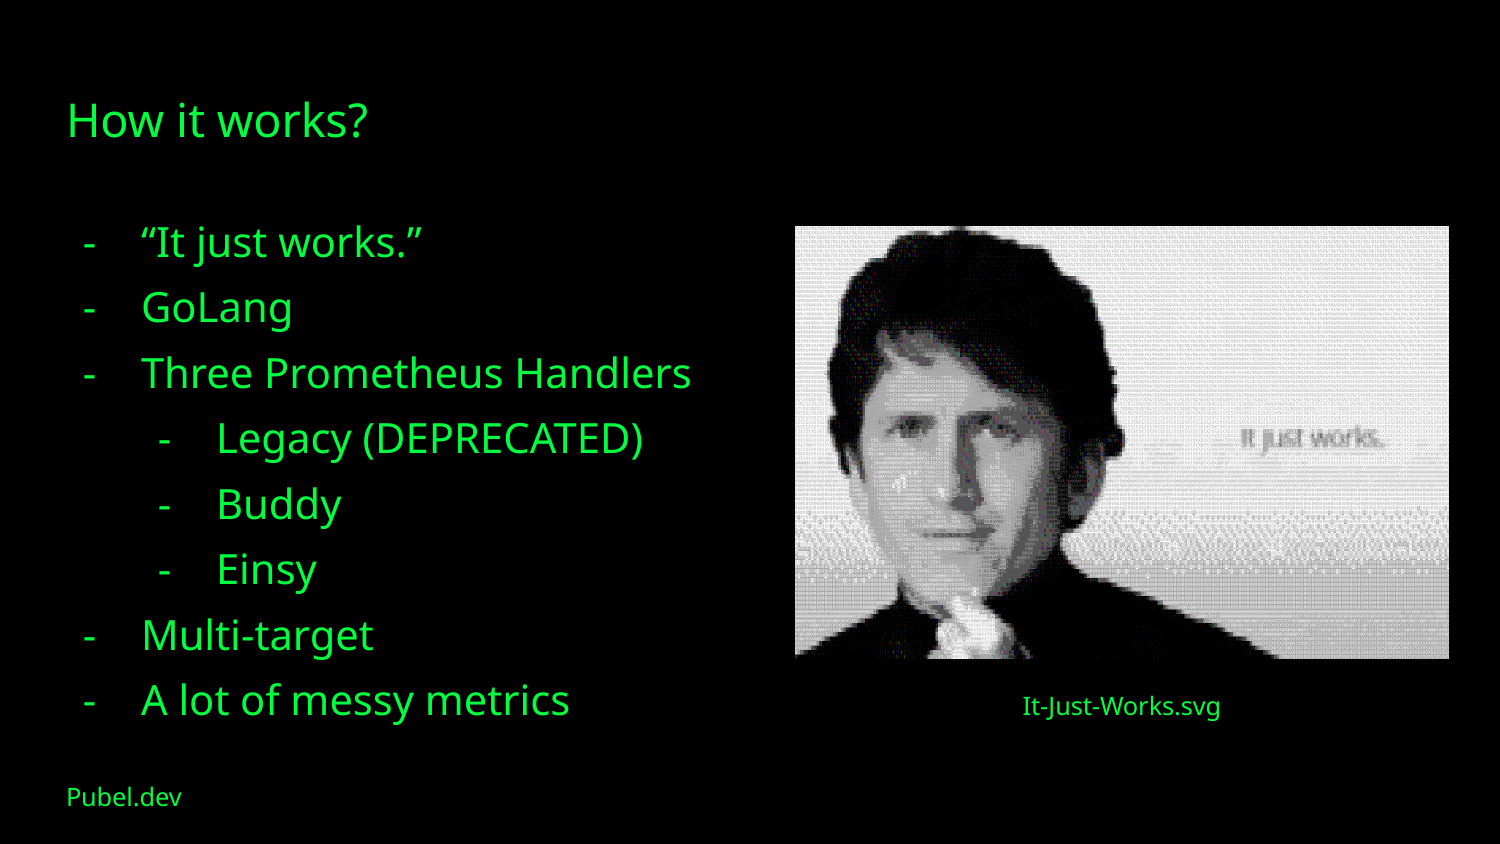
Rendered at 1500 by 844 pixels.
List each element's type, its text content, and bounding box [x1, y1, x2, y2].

list “It just works.” GoLang Three Prometheus Handlers Legacy (DEPRECATED) Buddy Einsy Multi-target A lot of messy metrics [51, 189, 708, 750]
picture [795, 226, 1449, 659]
slide_number It-Just-Works.svg [968, 673, 1276, 739]
slide_number Pubel.dev [51, 764, 359, 830]
title How it works? [51, 72, 1449, 167]
